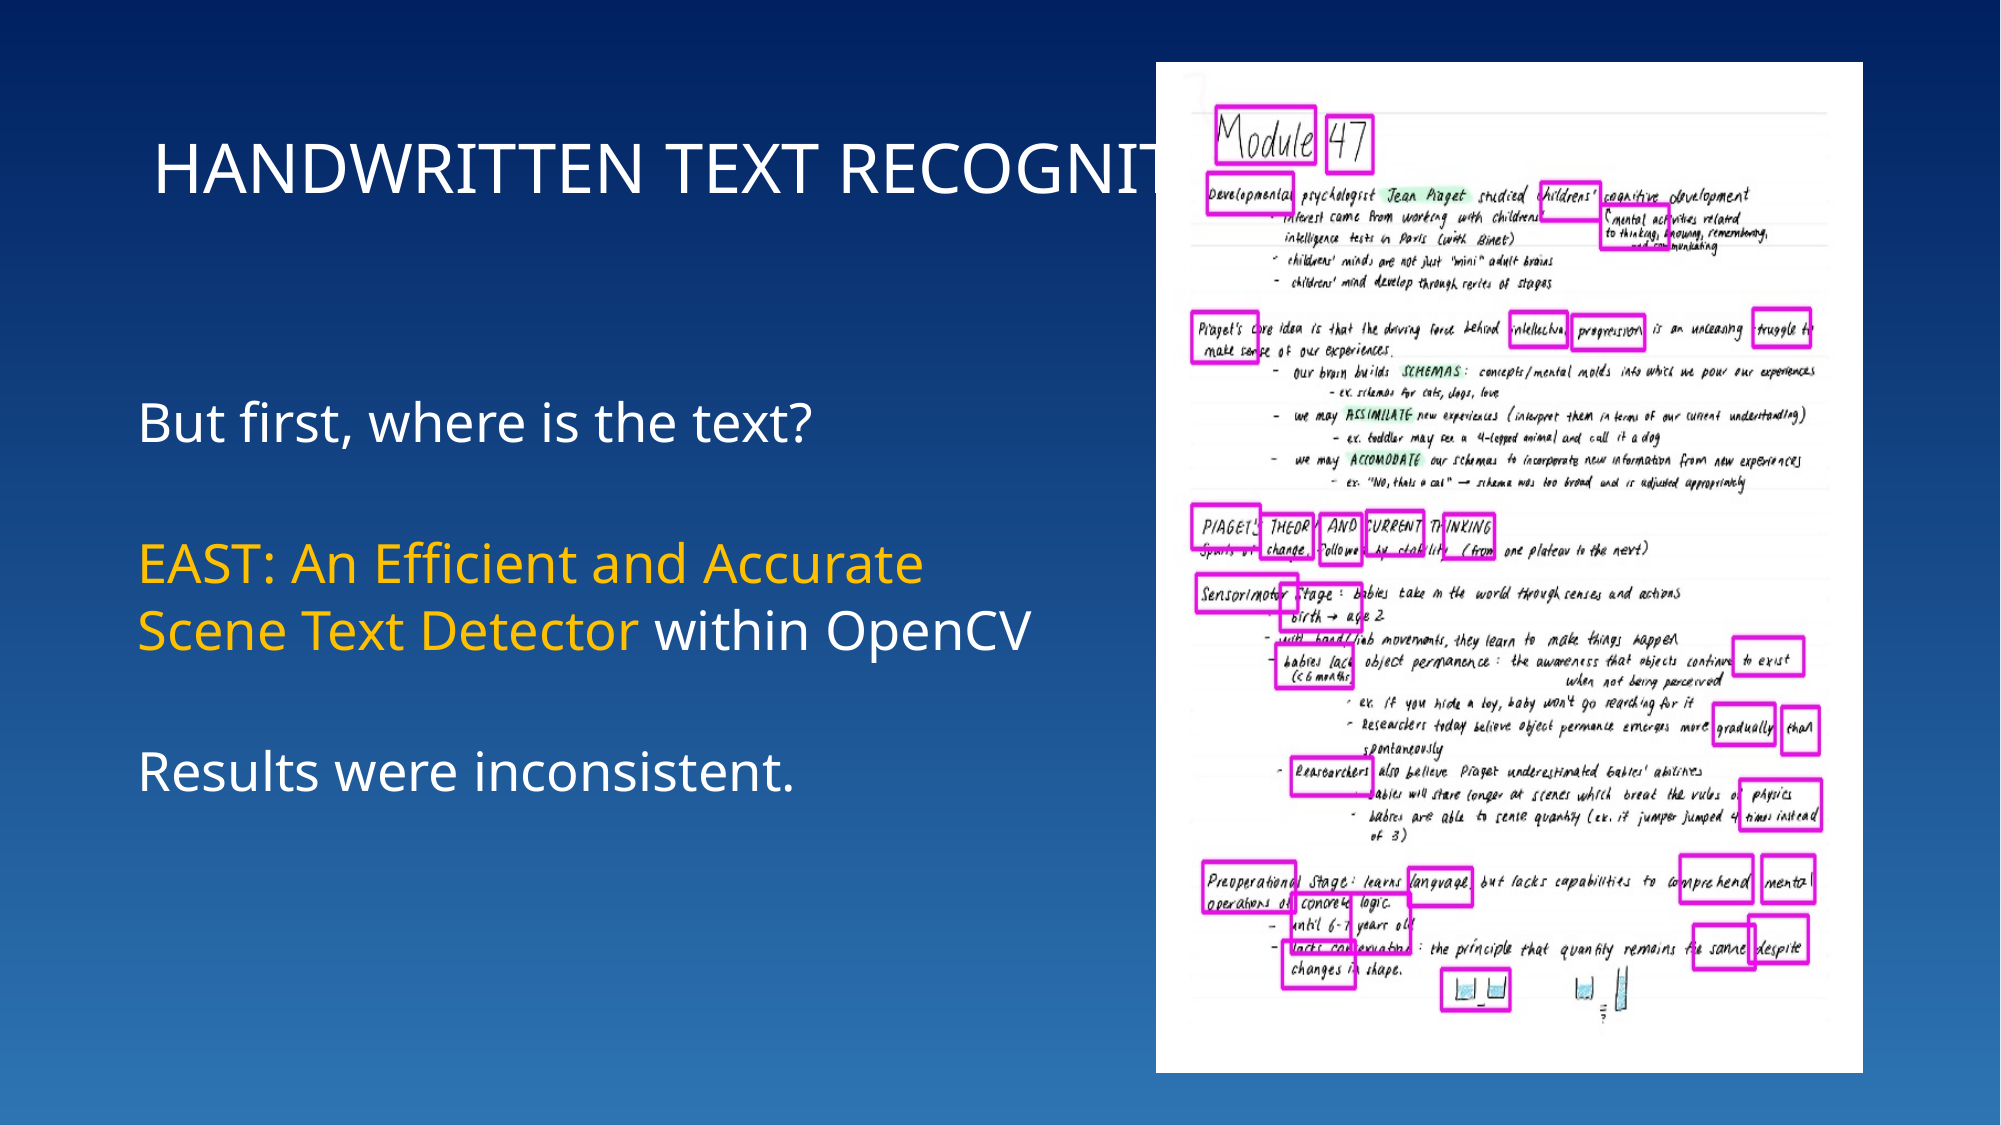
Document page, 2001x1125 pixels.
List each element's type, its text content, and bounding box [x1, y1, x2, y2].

title HANDWRITTEN TEXT RECOGNITION [137, 59, 1863, 278]
subtitle But first, where is the text? EAST: An Efficient and Accurate Scene Text Detector within OpenCV Results were inconsistent. [137, 299, 1070, 1014]
picture [1156, 62, 1863, 1073]
